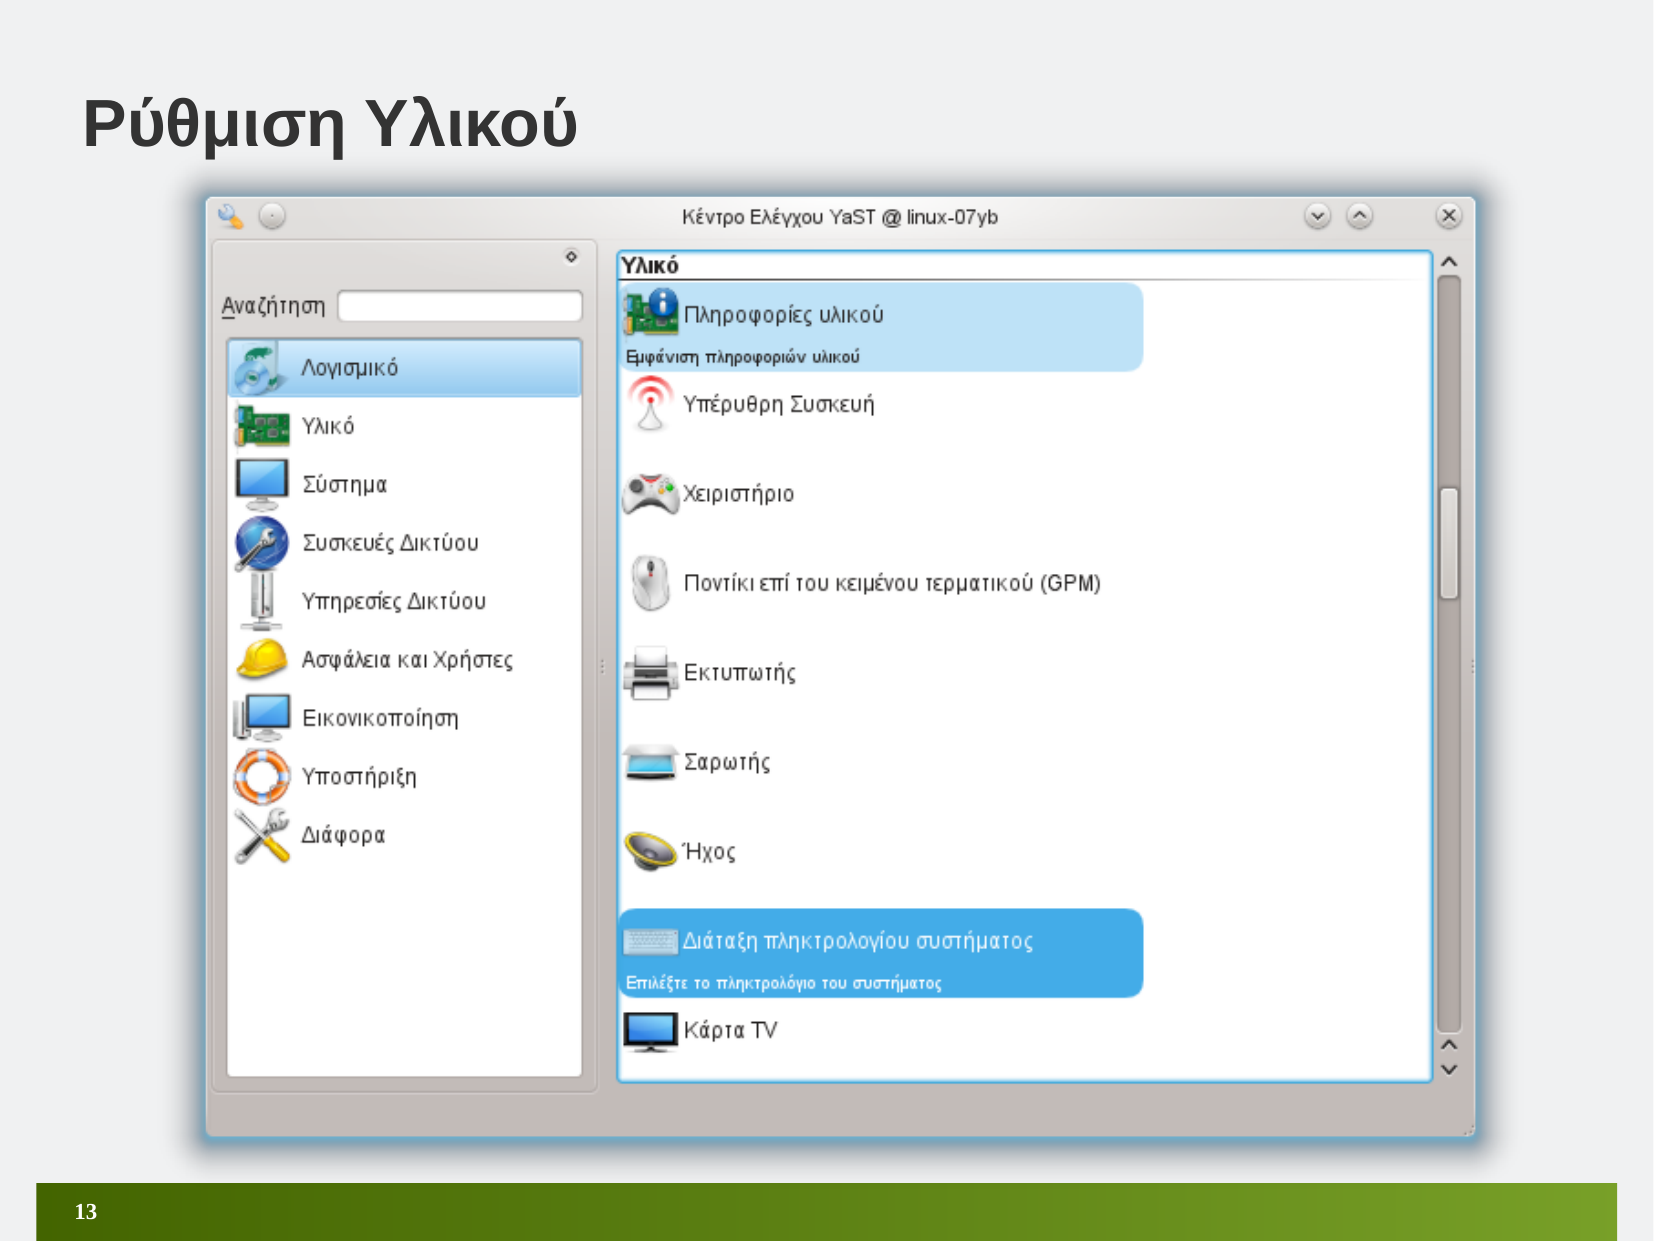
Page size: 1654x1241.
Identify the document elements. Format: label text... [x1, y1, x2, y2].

picture [0, 0, 1654, 1241]
title Ρύθμιση Υλικού [82, 49, 1571, 198]
